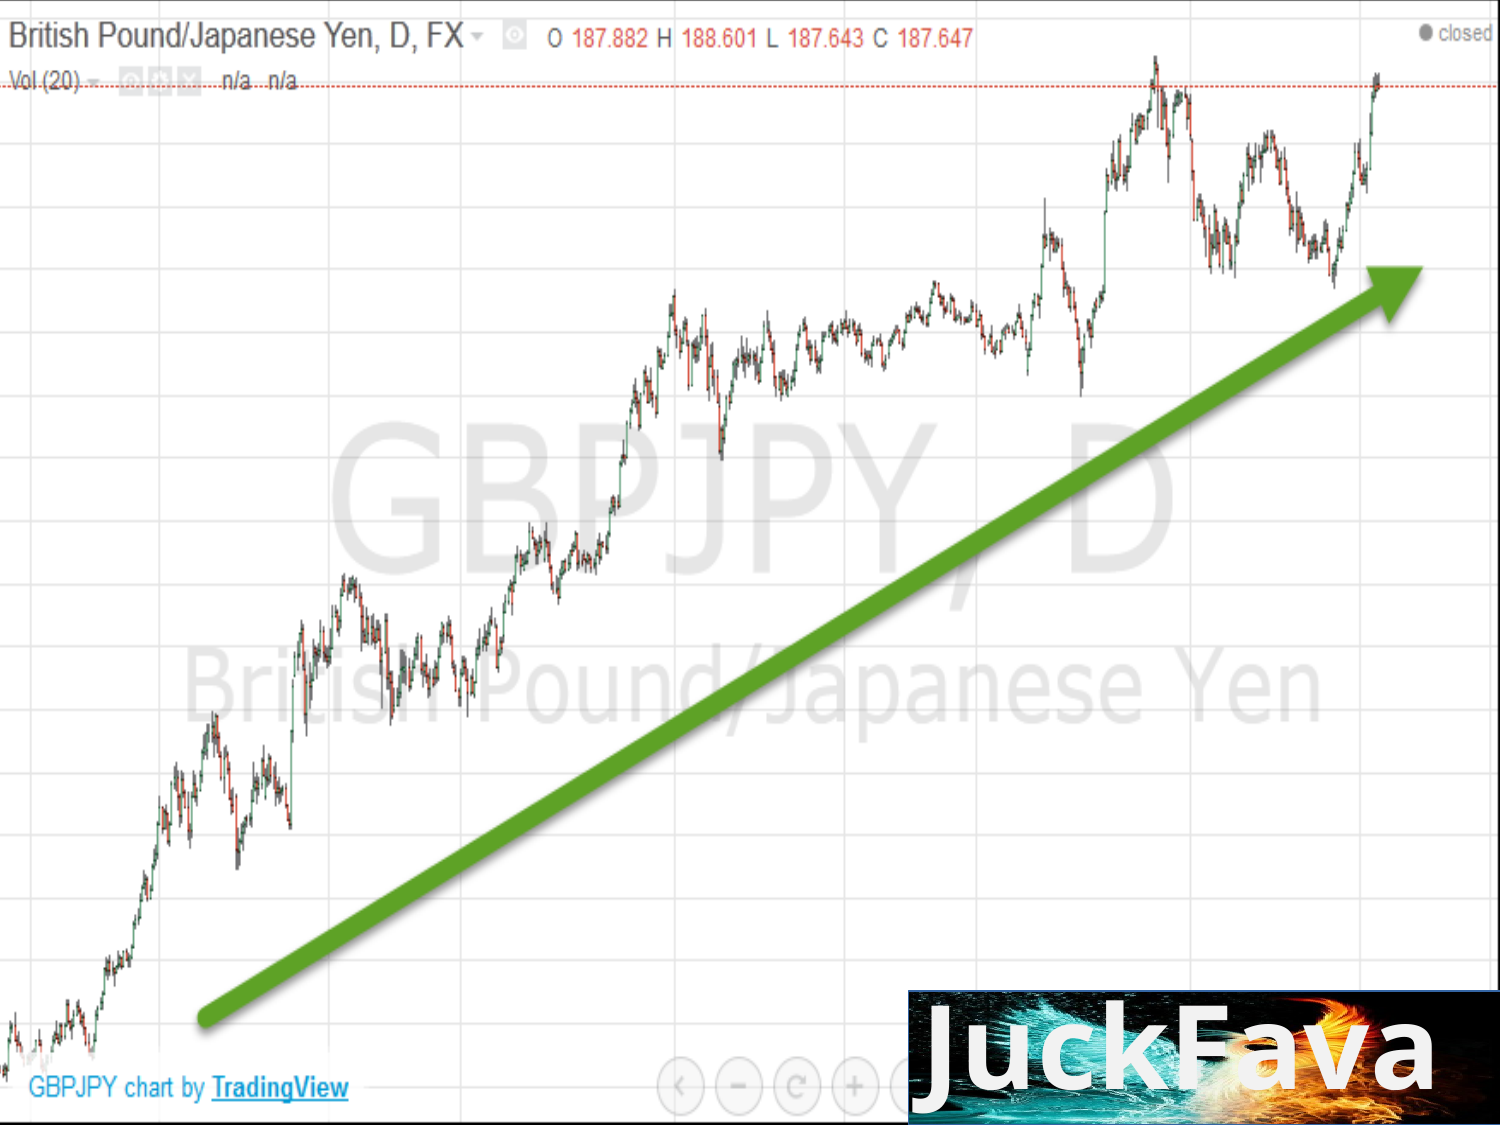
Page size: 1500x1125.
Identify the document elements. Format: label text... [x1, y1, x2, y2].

text_box JuckFava [908, 966, 1500, 1125]
picture [0, 0, 1500, 1125]
